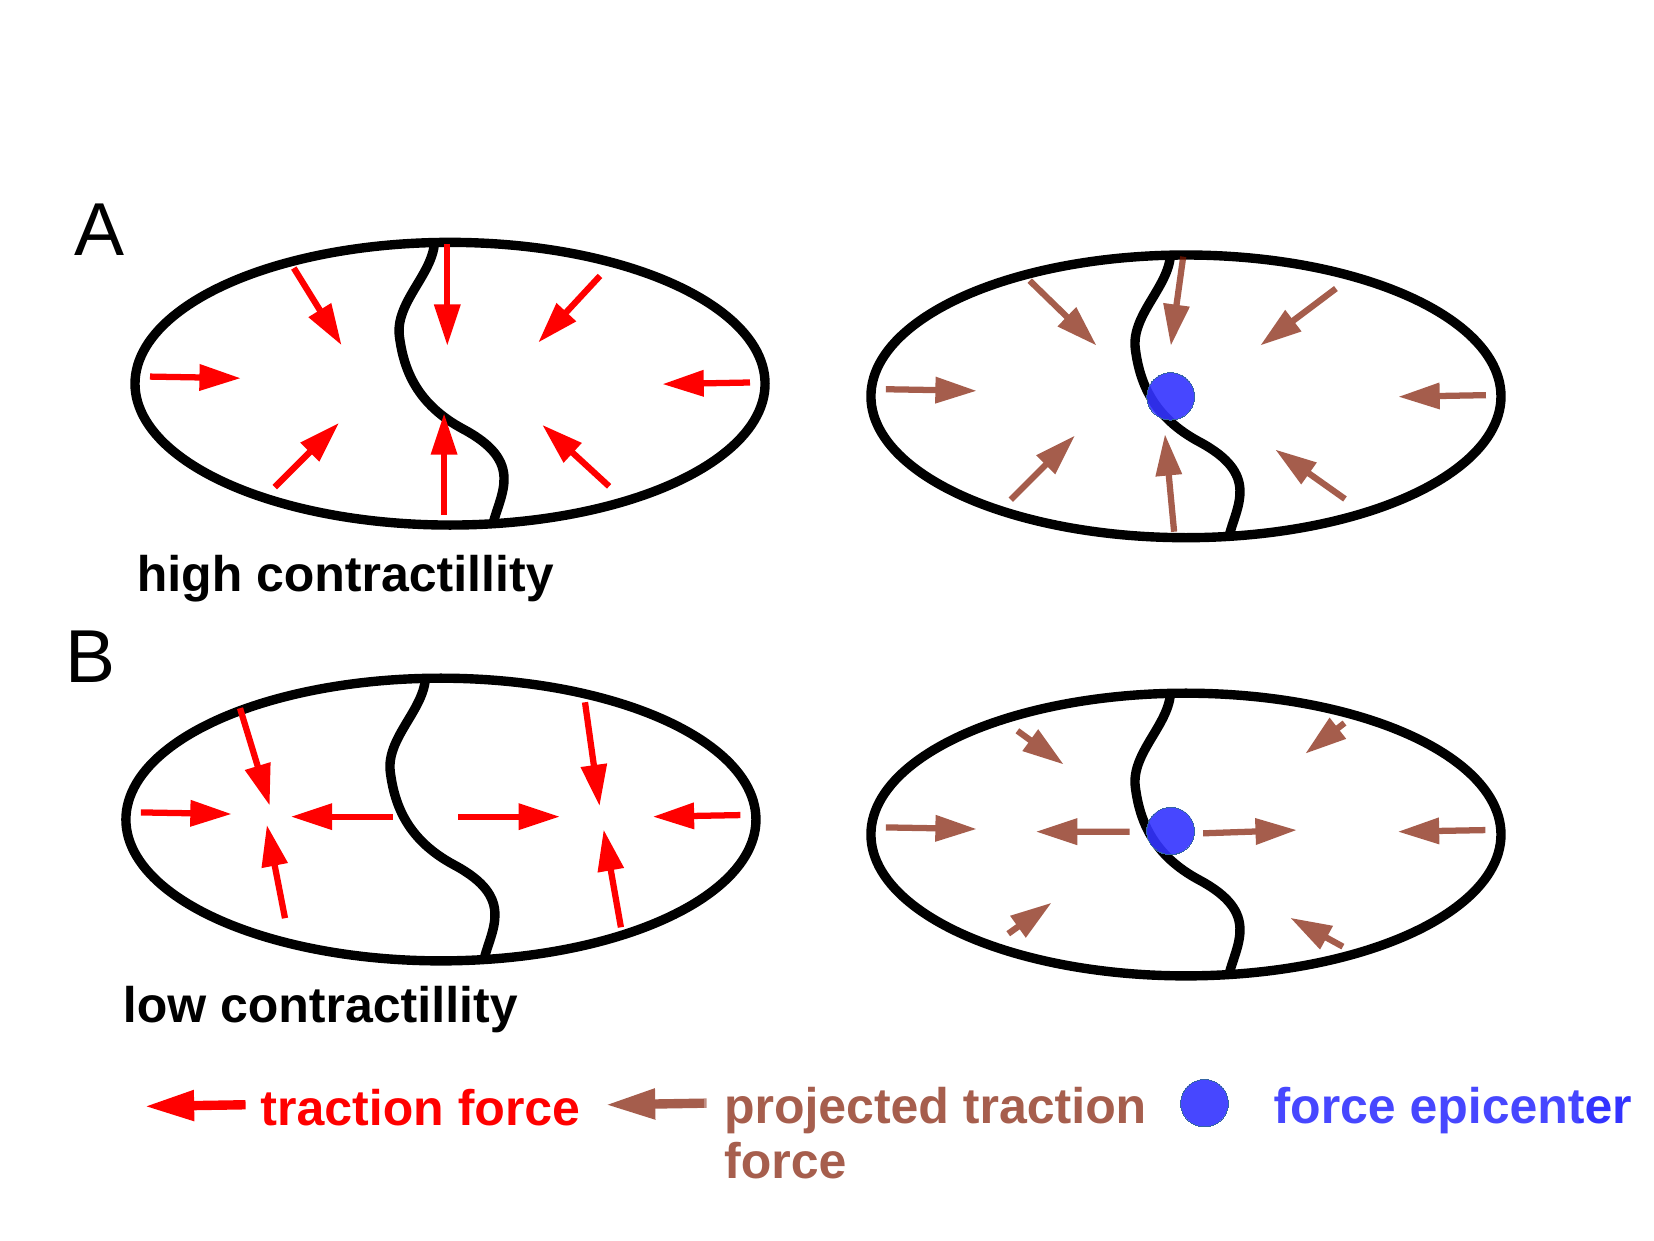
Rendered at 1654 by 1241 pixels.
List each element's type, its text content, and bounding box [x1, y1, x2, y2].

text_box B [50, 607, 126, 707]
text_box A [60, 180, 136, 279]
text_box high contractillity [108, 538, 814, 614]
text_box [1146, 807, 1195, 855]
text_box force epicenter [1258, 1070, 1654, 1197]
text_box [704, 1050, 1156, 1186]
text_box traction force [245, 1072, 631, 1200]
text_box [1180, 1079, 1229, 1127]
text_box projected traction force [709, 1070, 1305, 1241]
text_box low contractillity [108, 969, 814, 1046]
text_box [1146, 372, 1195, 421]
text_box [1248, 1050, 1579, 1186]
